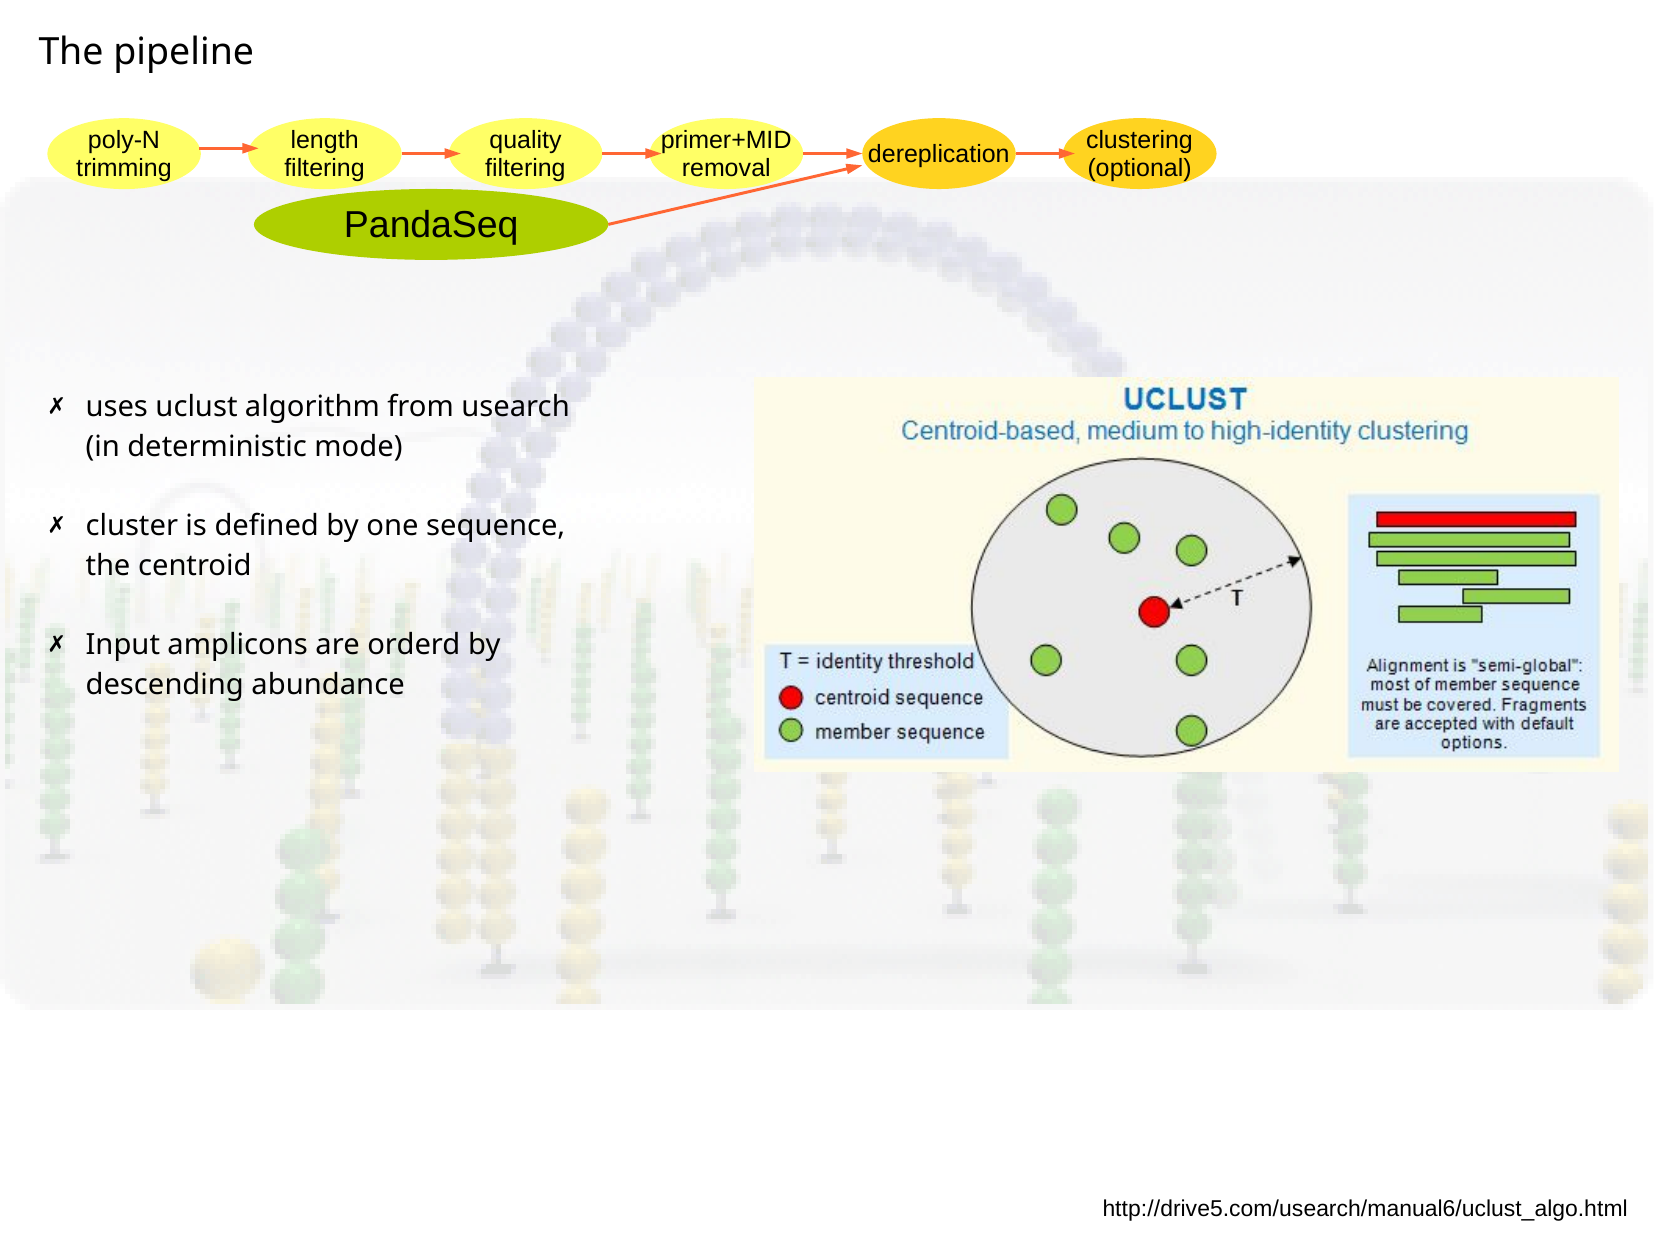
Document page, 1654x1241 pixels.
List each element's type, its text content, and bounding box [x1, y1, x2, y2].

text_box length filtering [248, 118, 402, 190]
text_box PandaSeq [253, 188, 609, 260]
text_box poly-N trimming [47, 118, 201, 190]
text_box dereplication [862, 118, 1016, 190]
text_box The pipeline [23, 16, 304, 92]
text_box primer+MID removal [650, 118, 804, 190]
text_box http://drive5.com/usearch/manual6/uclust_algo.html [1087, 1188, 1654, 1229]
text_box [0, 0, 1654, 1241]
text_box quality filtering [449, 118, 603, 190]
text_box clustering (optional) [1063, 118, 1217, 190]
text_box uses uclust algorithm from usearch (in deterministic mode) cluster is defined by one sequence, the centroid Input amplicons are orderd by descending abundance [35, 378, 692, 873]
picture [754, 377, 1619, 772]
